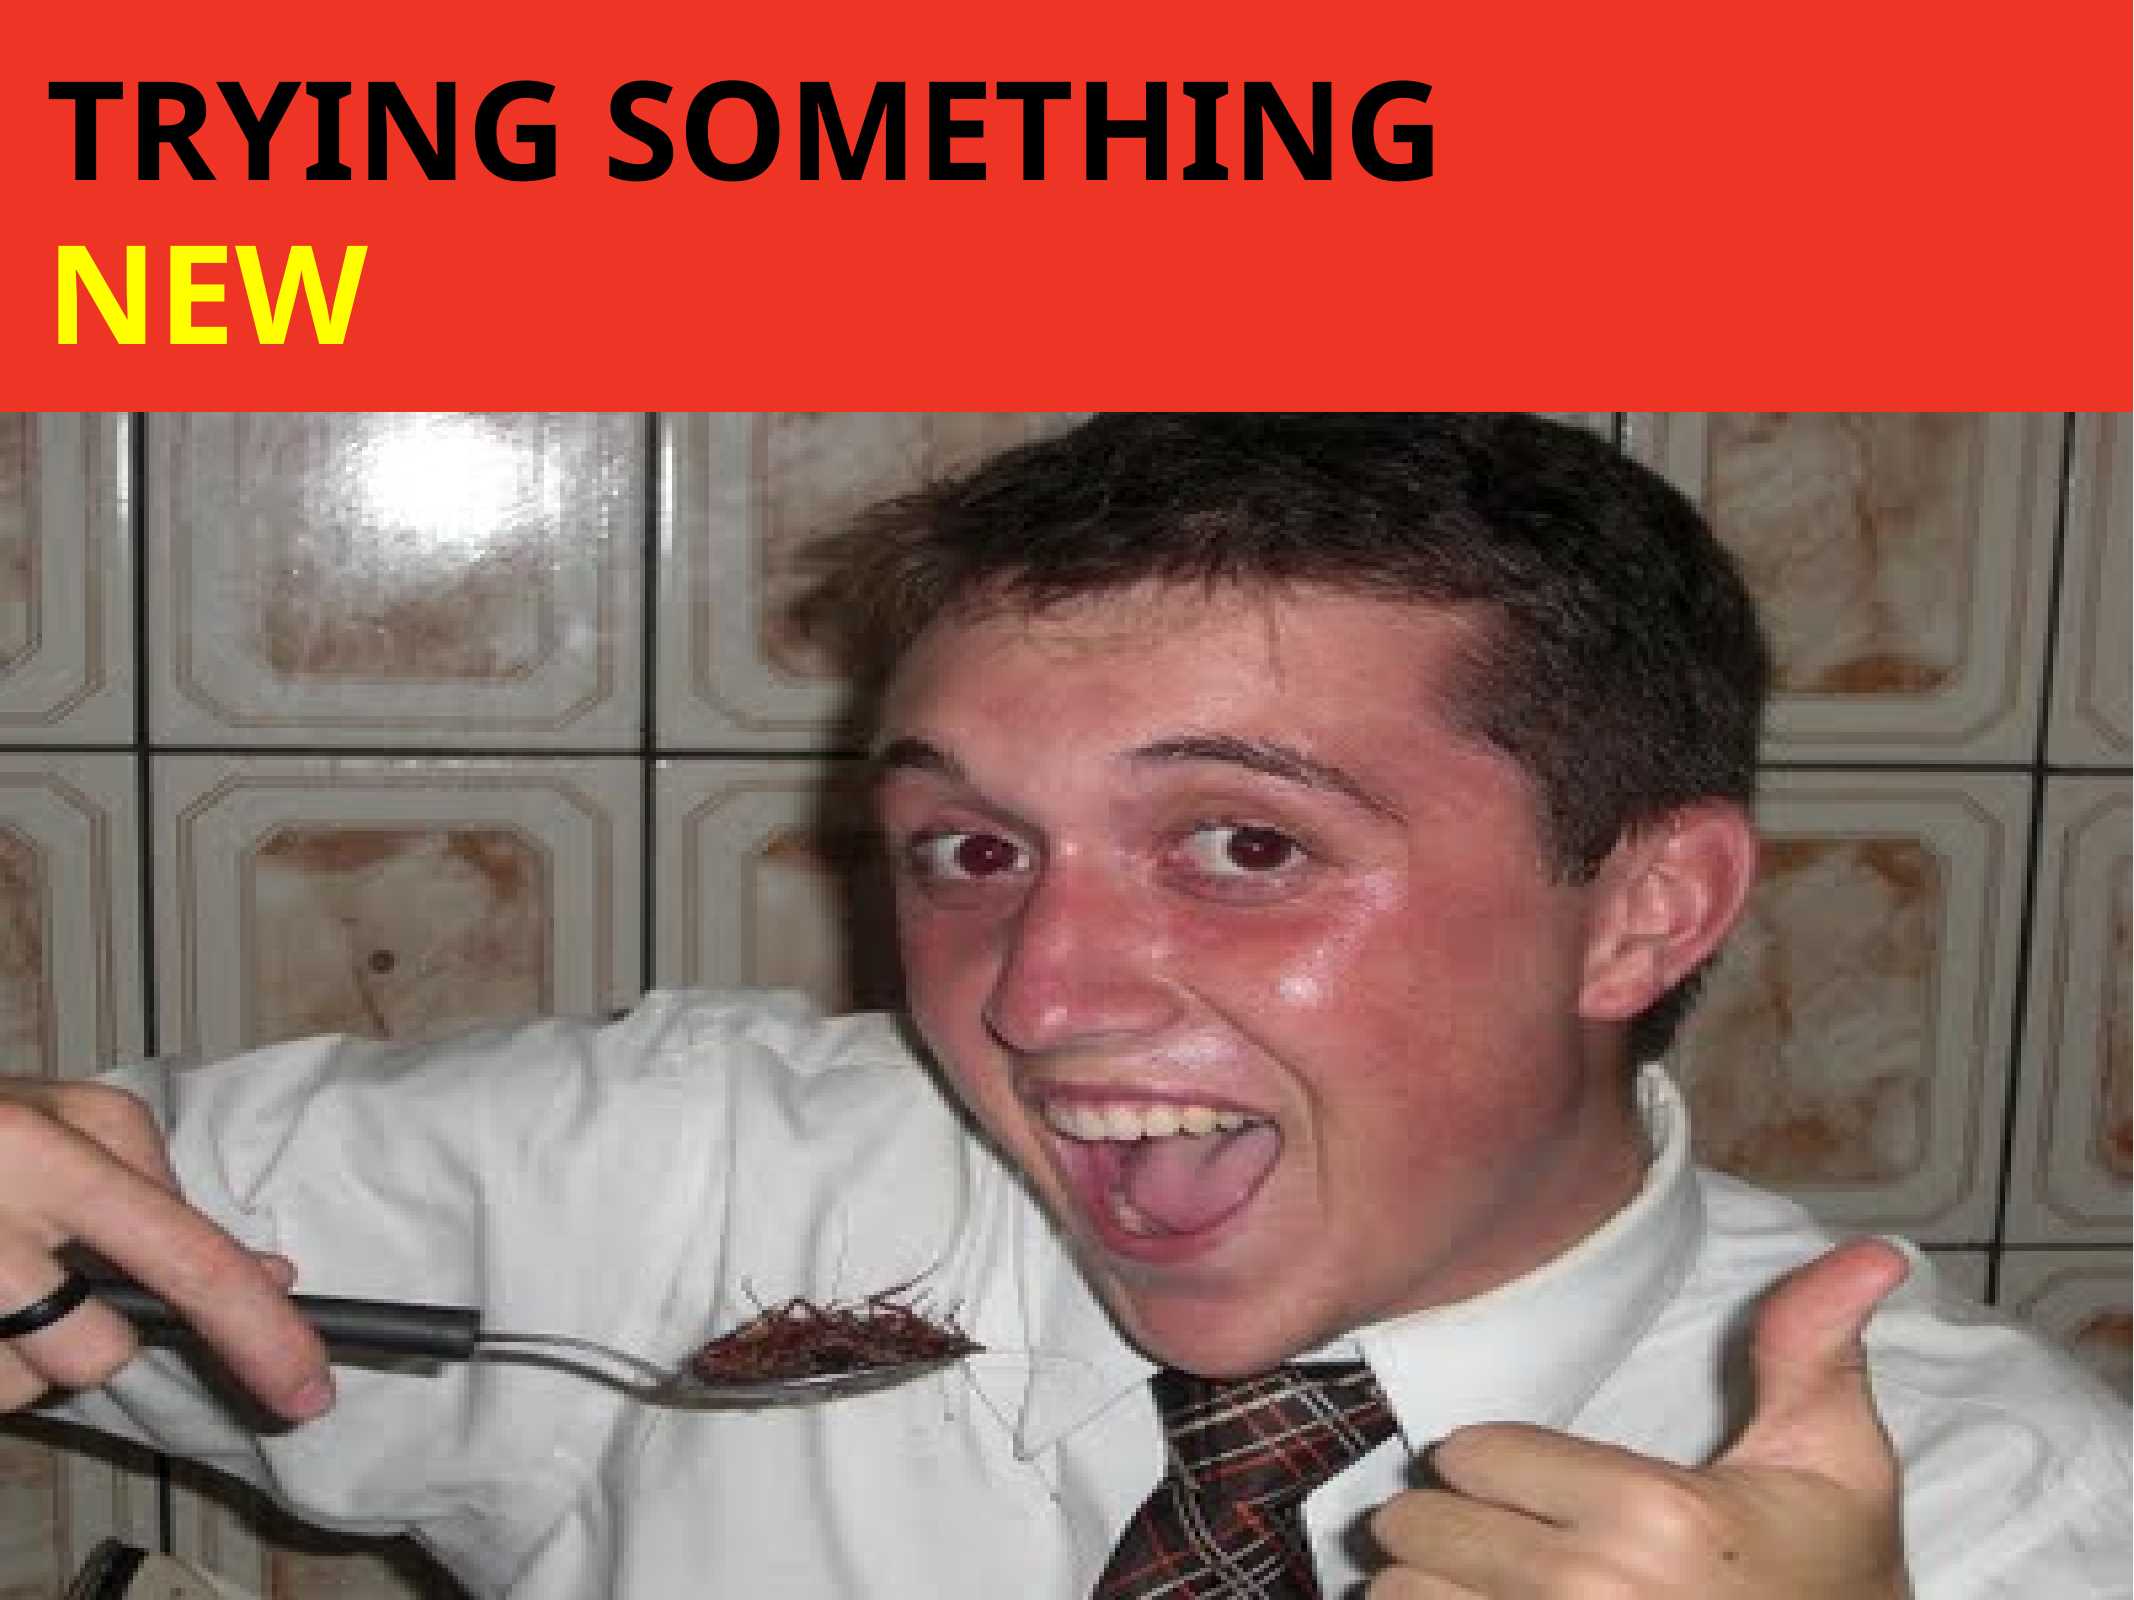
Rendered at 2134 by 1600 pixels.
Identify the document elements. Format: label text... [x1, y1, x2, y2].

text_box TRYING SOMETHING NEW [37, 42, 2129, 412]
picture [0, 412, 2134, 1600]
